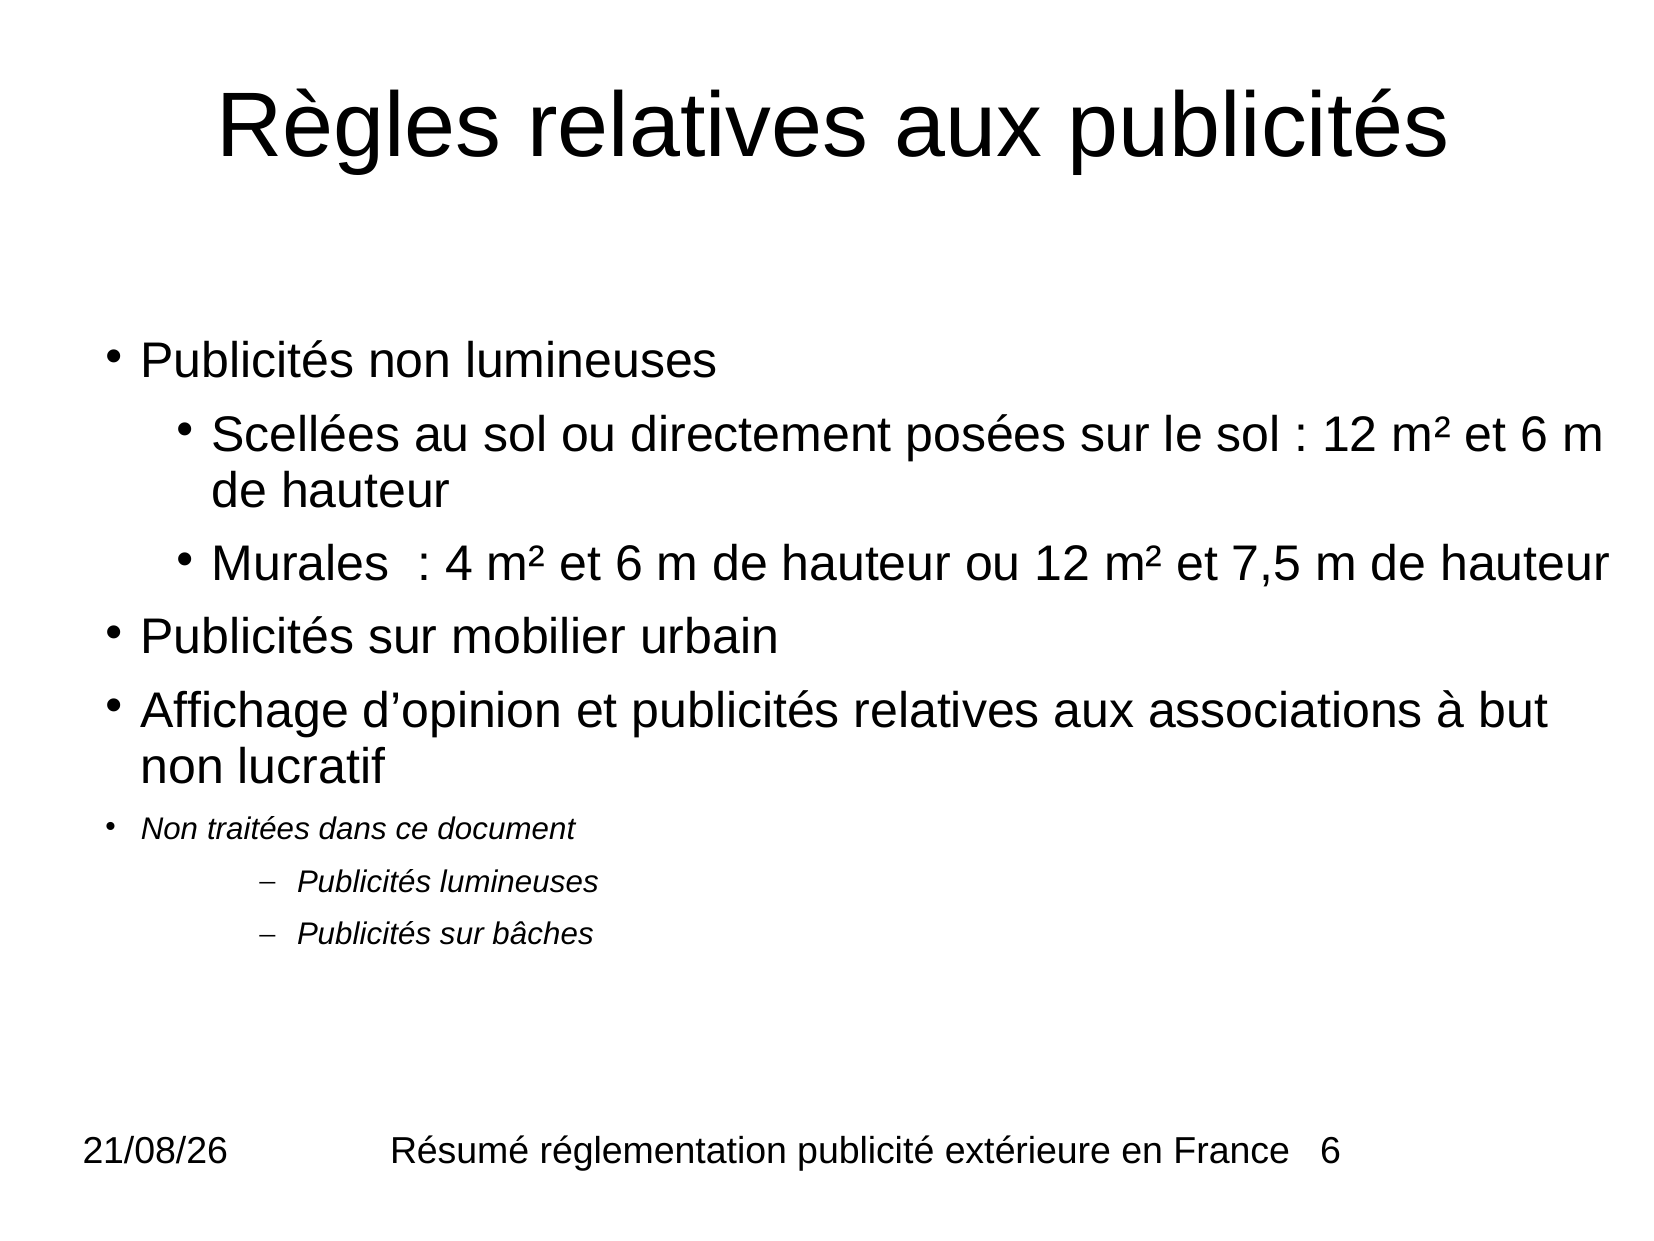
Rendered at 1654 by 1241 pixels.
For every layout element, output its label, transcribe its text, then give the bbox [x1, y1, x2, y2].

title Règles relatives aux publicités [90, 19, 1579, 225]
text_box Publicités non lumineuses Scellées au sol ou directement posées sur le sol : 12 m² et 6 m de hauteur Murales : 4 m² et 6 m de hauteur ou 12 m² et 7,5 m de hauteur Publicités sur mobilier urbain Affichage d’opinion et publicités relatives aux associations à but non lucratif Non traitées dans ce document Publicités lumineuses Publicités sur bâches [34, 329, 1636, 856]
